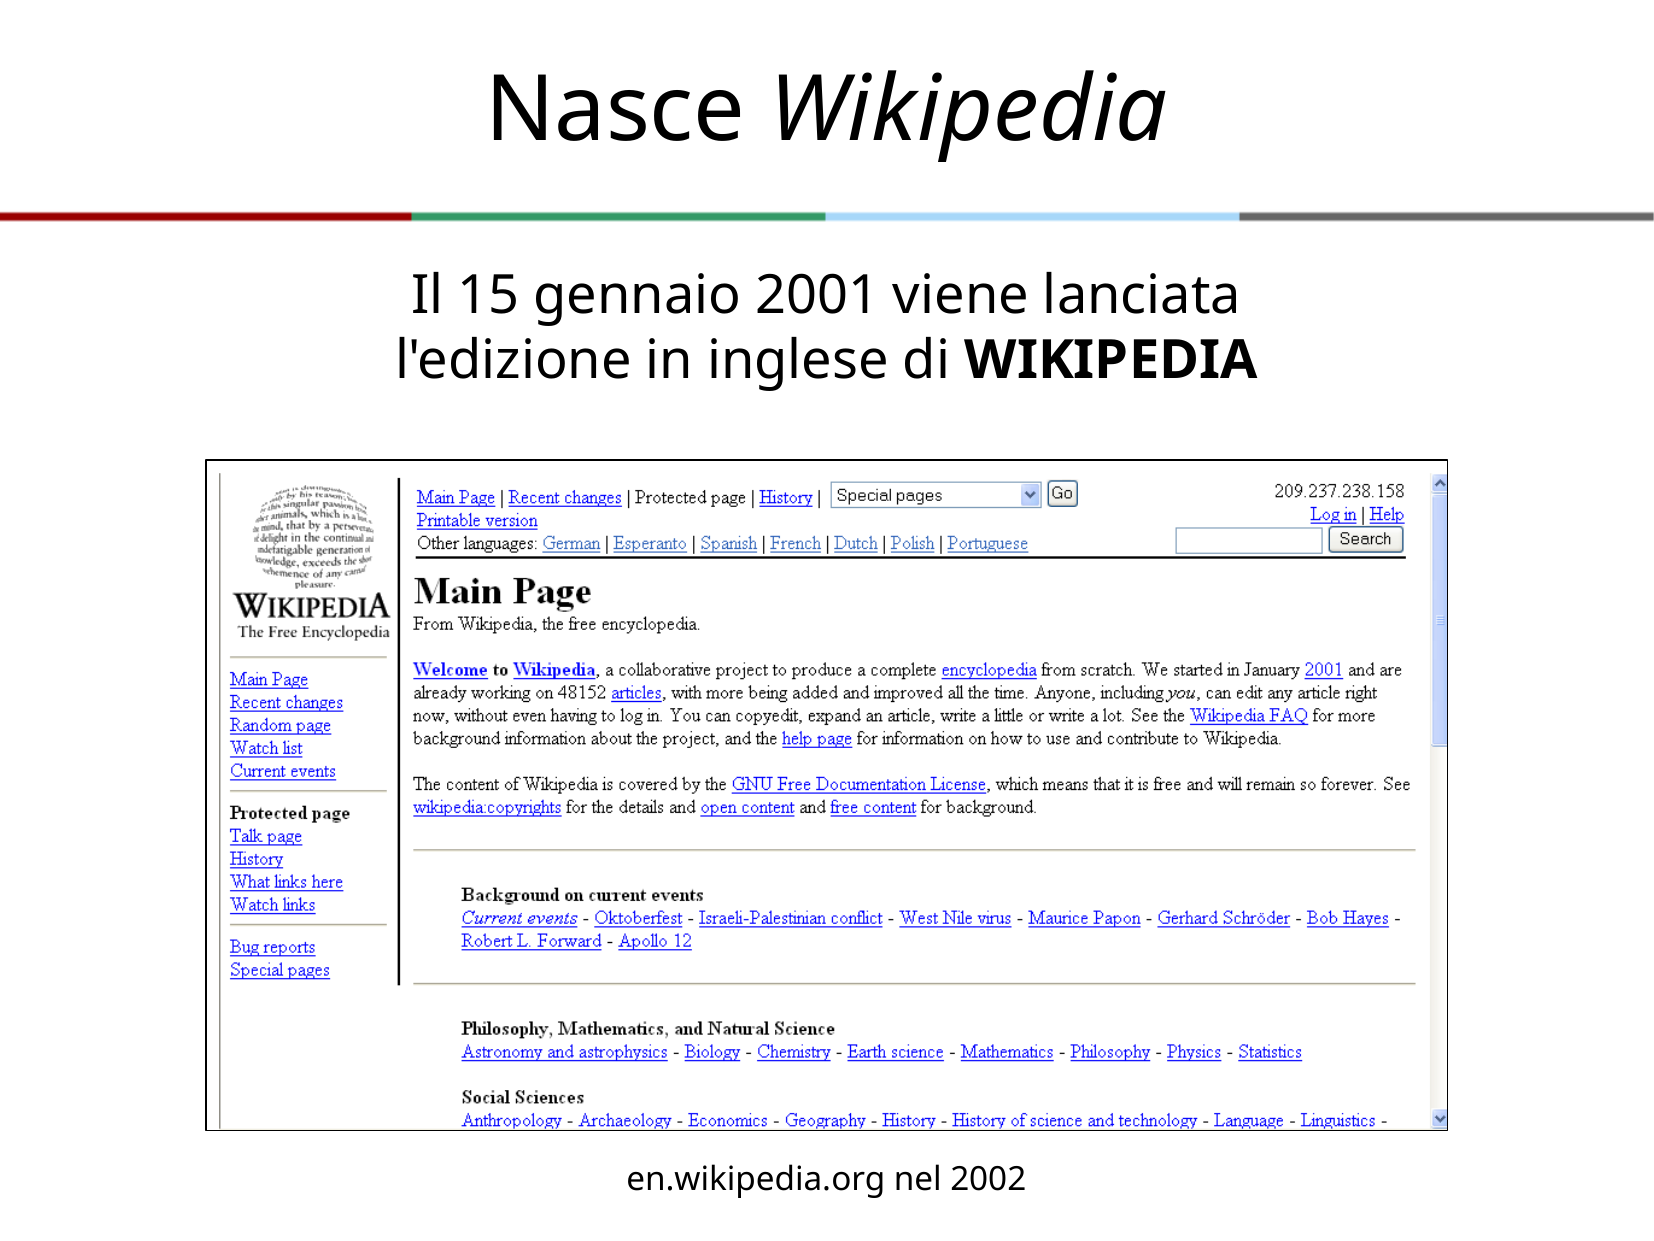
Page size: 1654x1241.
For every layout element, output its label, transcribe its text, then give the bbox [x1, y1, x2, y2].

picture [206, 460, 1447, 1130]
picture [0, 200, 1654, 235]
text_box Il 15 gennaio 2001 viene lanciata l'edizione in inglese di WIKIPEDIA [82, 259, 1571, 442]
text_box Nasce Wikipedia [82, 0, 1571, 200]
text_box en.wikipedia.org nel 2002 [206, 1157, 1447, 1217]
